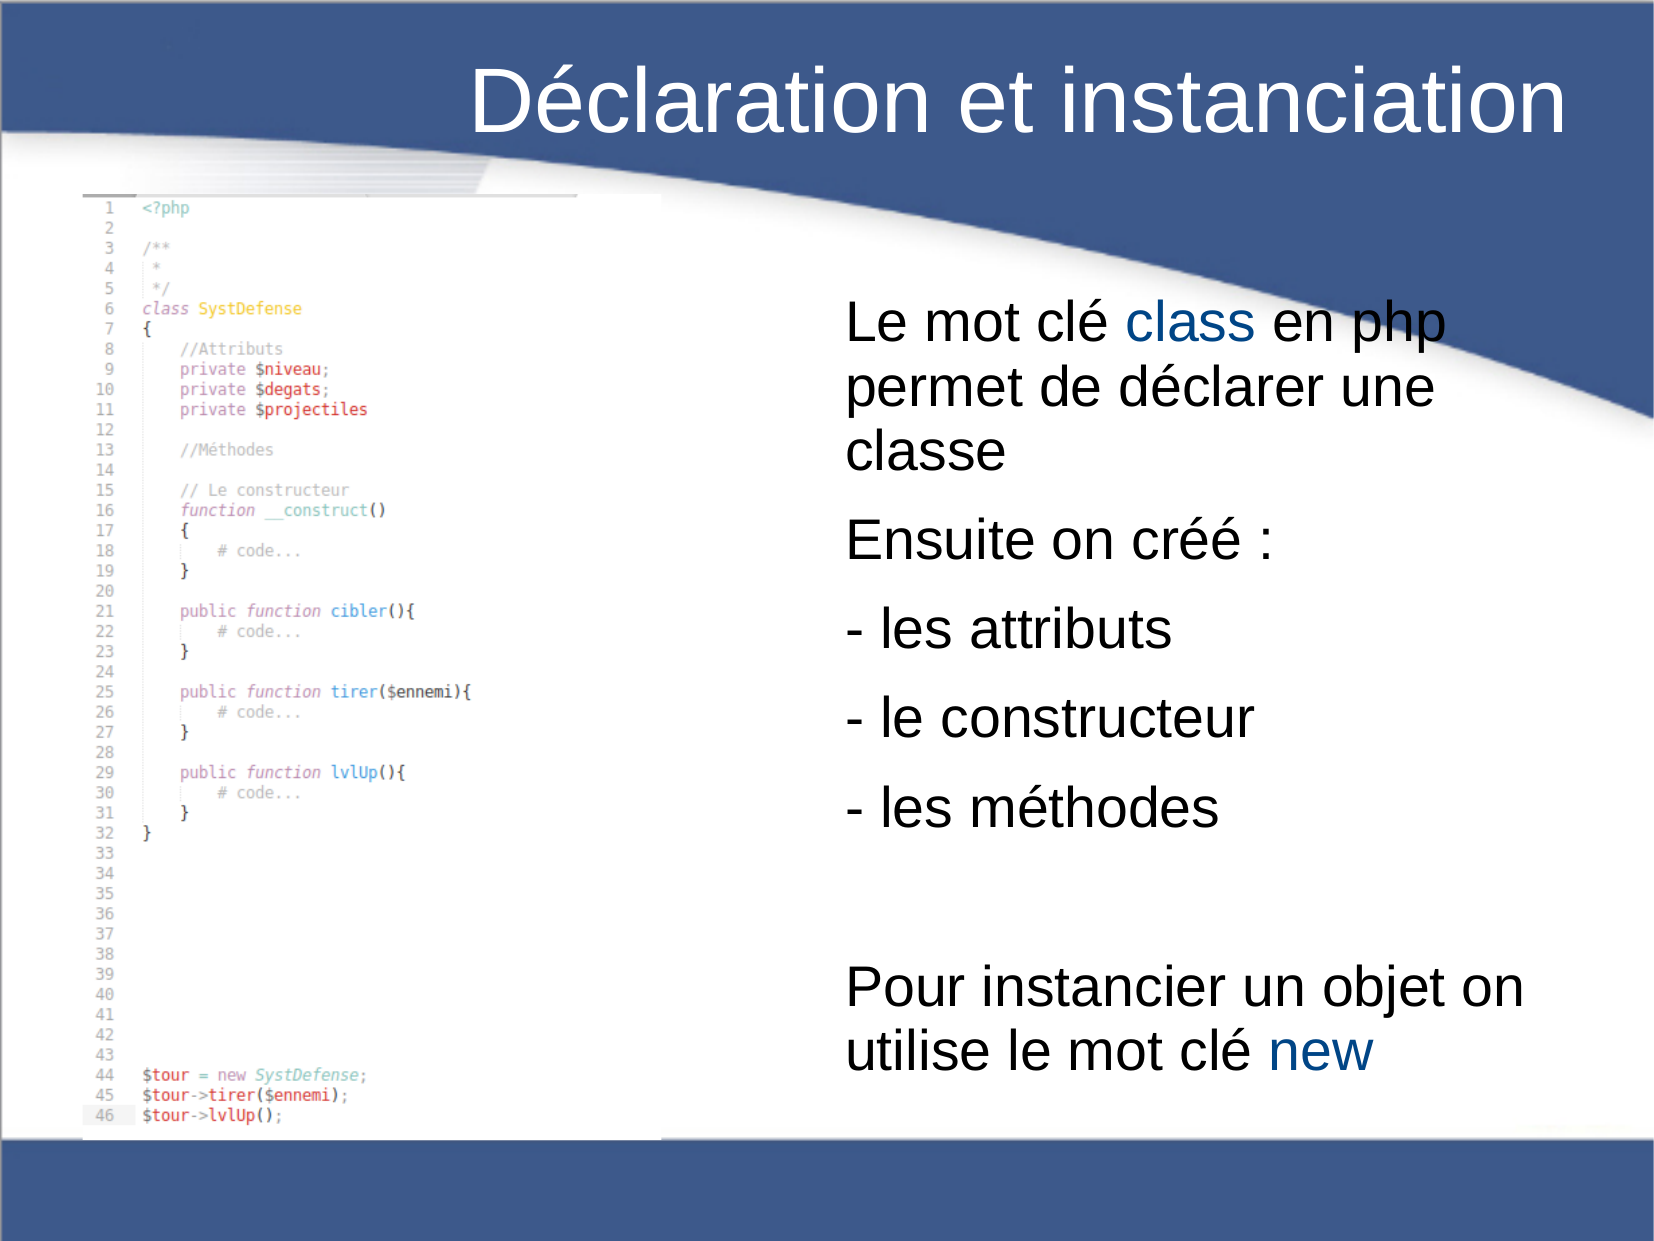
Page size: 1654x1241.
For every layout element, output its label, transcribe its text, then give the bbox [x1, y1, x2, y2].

list Le mot clé class en php permet de déclarer une classe Ensuite on créé : - les attributs - le constructeur - les méthodes Pour instancier un objet on utilise le mot clé new [845, 290, 1572, 1087]
title Déclaration et instanciation [82, 49, 1571, 257]
picture [0, 0, 1654, 1241]
